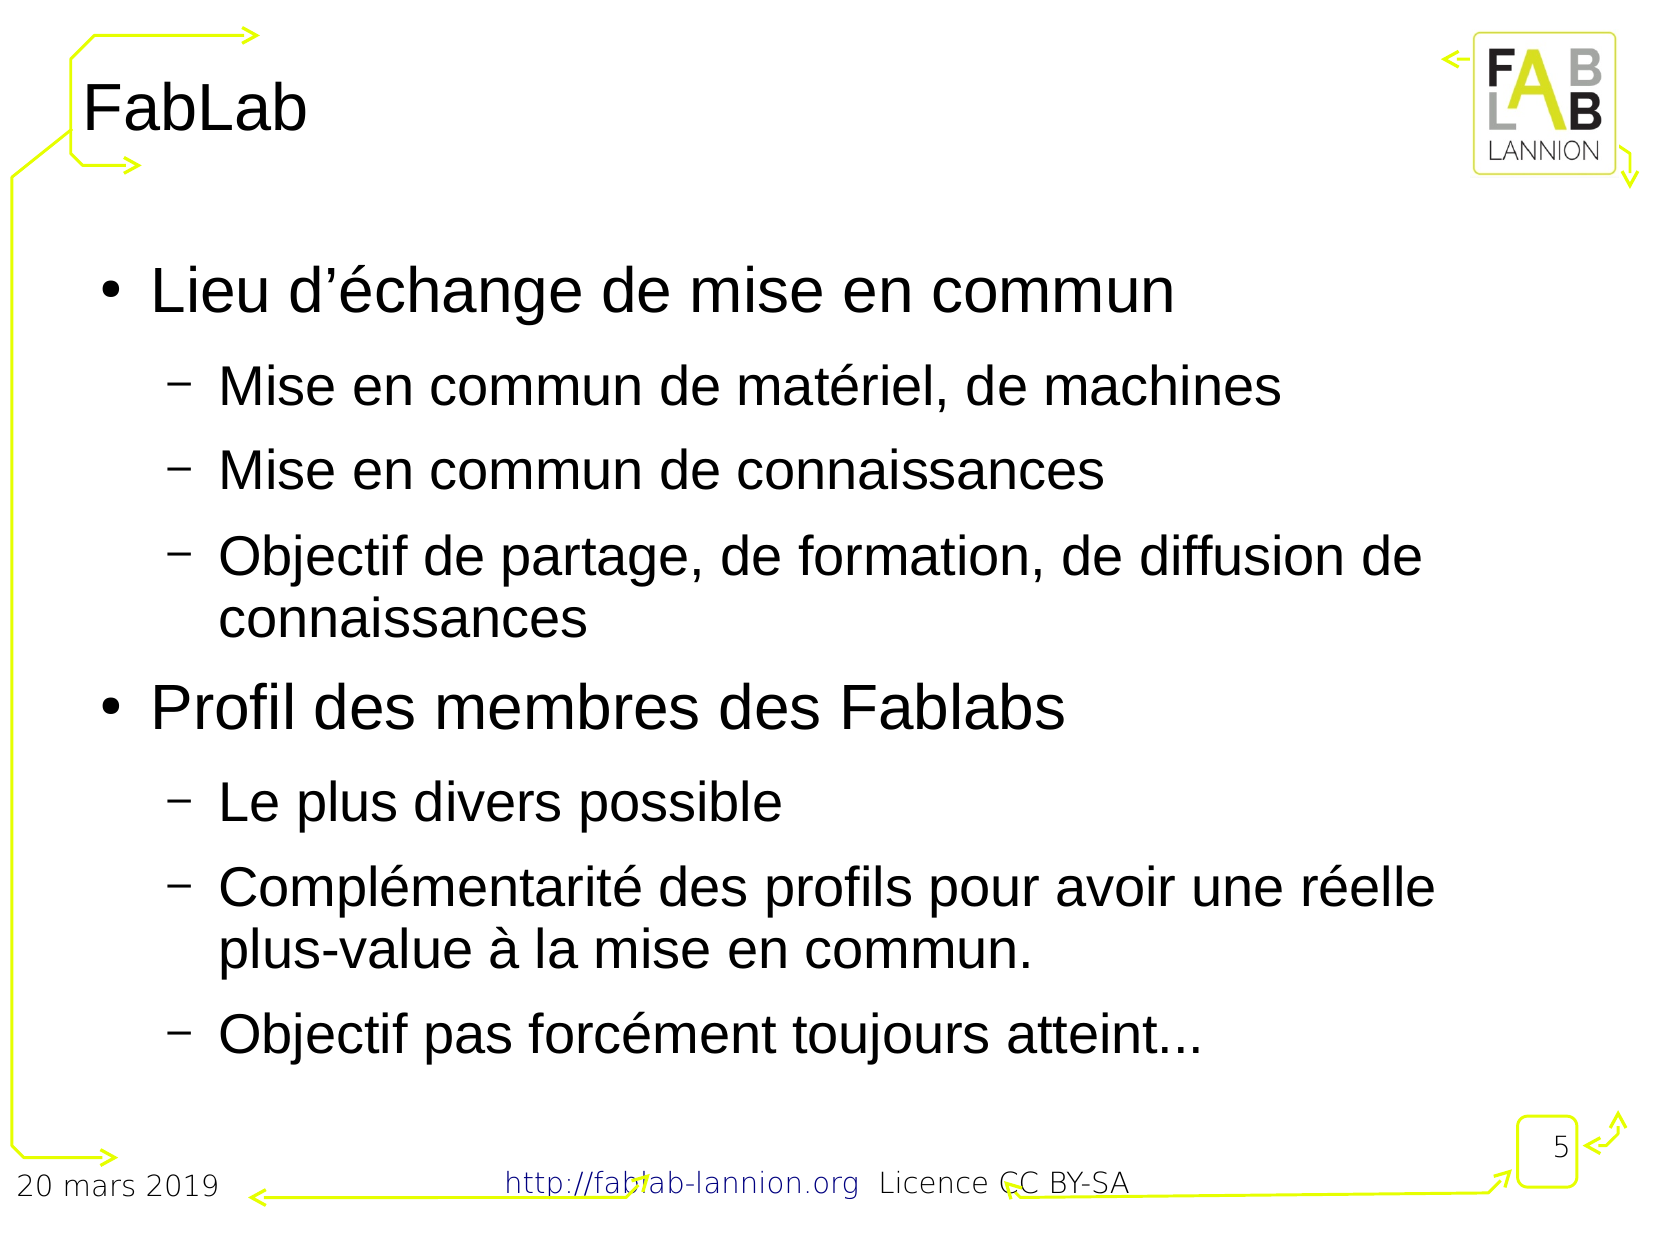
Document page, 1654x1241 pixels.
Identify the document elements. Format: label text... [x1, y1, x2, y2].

list Lieu d’échange de mise en commun Mise en commun de matériel, de machines Mise en commun de connaissances Objectif de partage, de formation, de diffusion de connaissances Profil des membres des Fablabs Le plus divers possible Complémentarité des profils pour avoir une réelle plus-value à la mise en commun. Objectif pas forcément toujours atteint... [82, 254, 1571, 1075]
picture [1470, 29, 1619, 178]
title FabLab [82, 49, 1441, 166]
